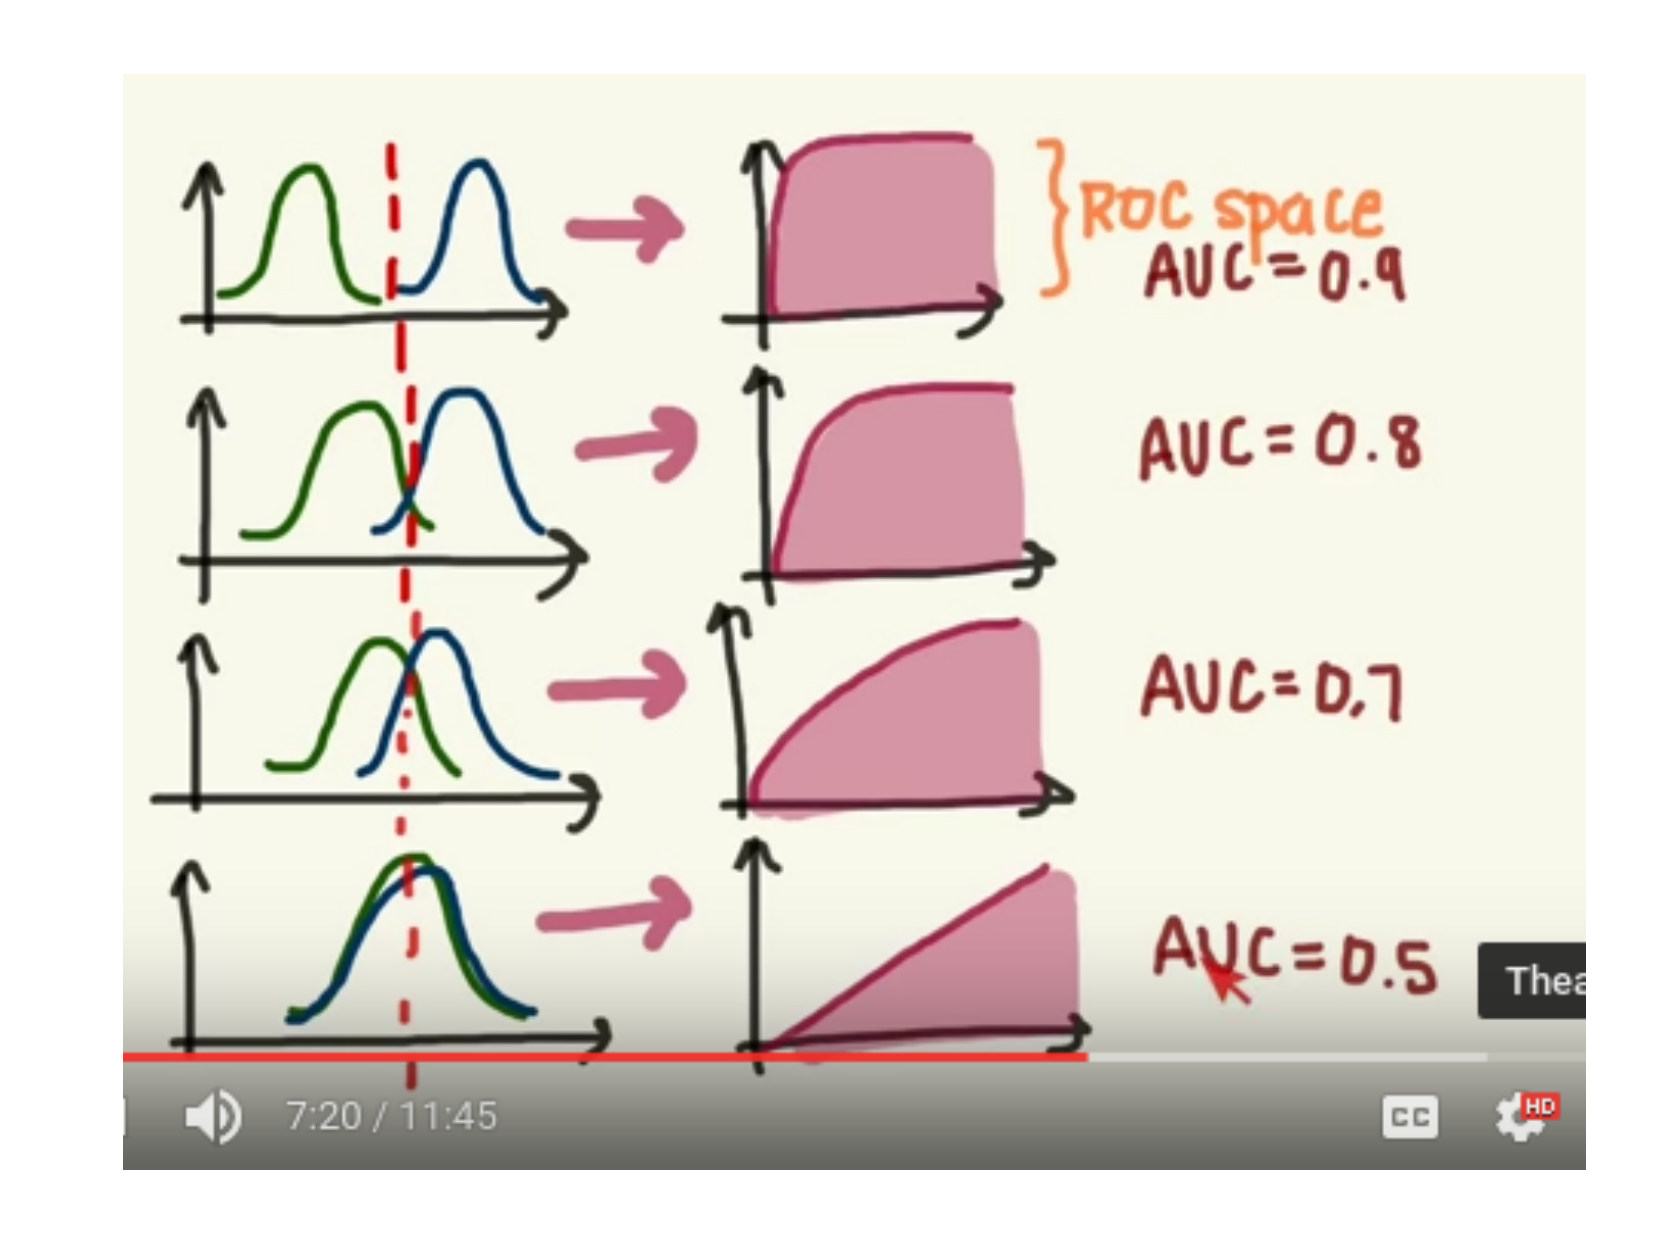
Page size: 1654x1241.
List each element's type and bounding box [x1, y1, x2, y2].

picture [123, 74, 1586, 1171]
